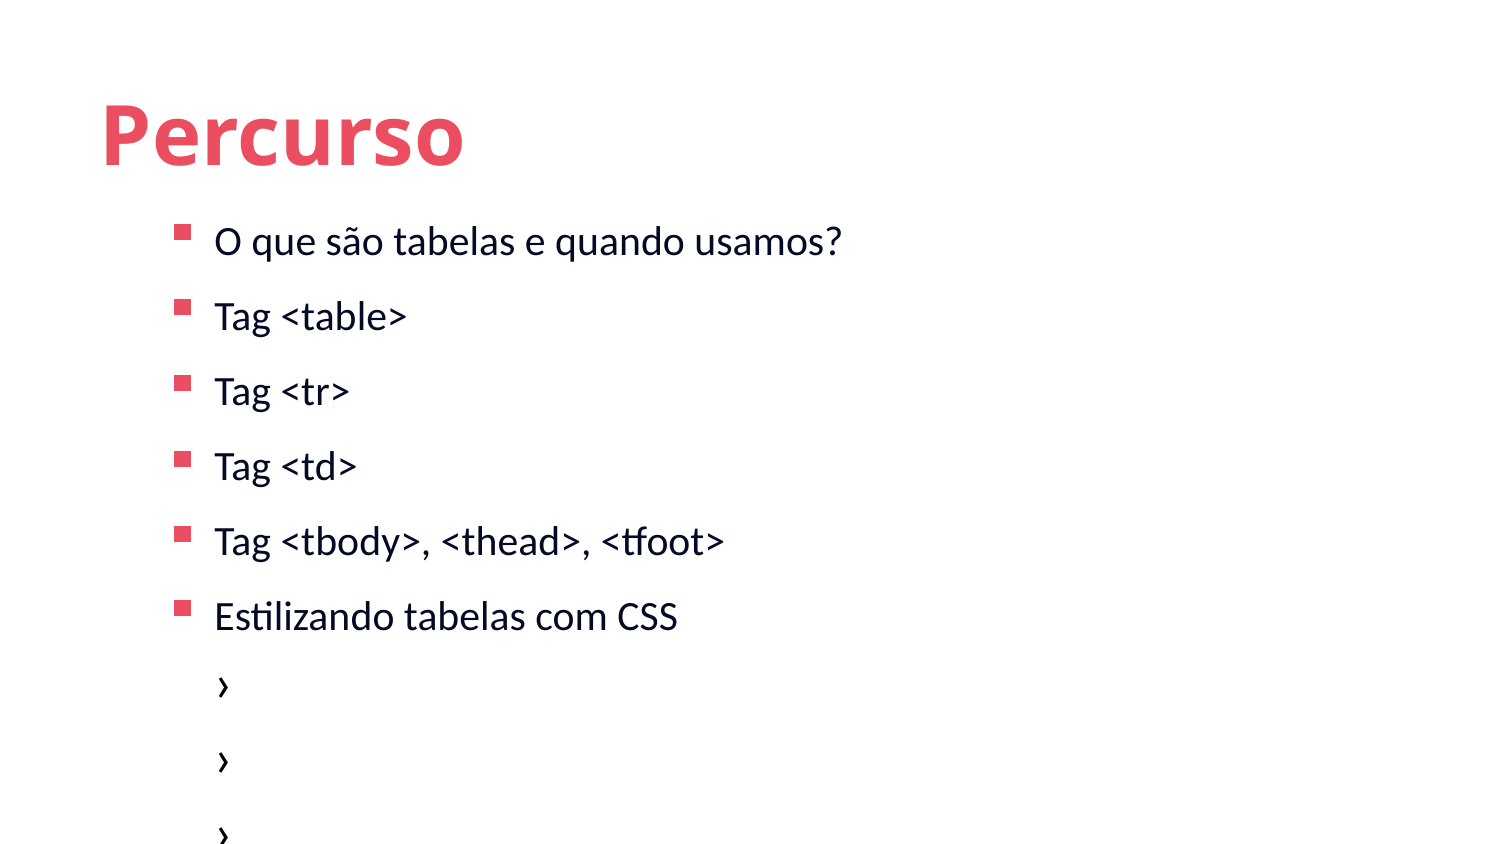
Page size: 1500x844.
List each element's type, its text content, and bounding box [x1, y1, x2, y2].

text_box [174, 600, 191, 616]
text_box Percurso [85, 52, 1301, 191]
text_box O que são tabelas e quando usamos? Tag <table> Tag <tr> Tag <td> Tag <tbody>, <thead>, <tfoot> Estilizando tabelas com CSS [199, 181, 1162, 745]
text_box [174, 526, 191, 542]
text_box [174, 451, 191, 467]
text_box [174, 224, 191, 240]
text_box [174, 299, 191, 315]
text_box [174, 375, 191, 391]
